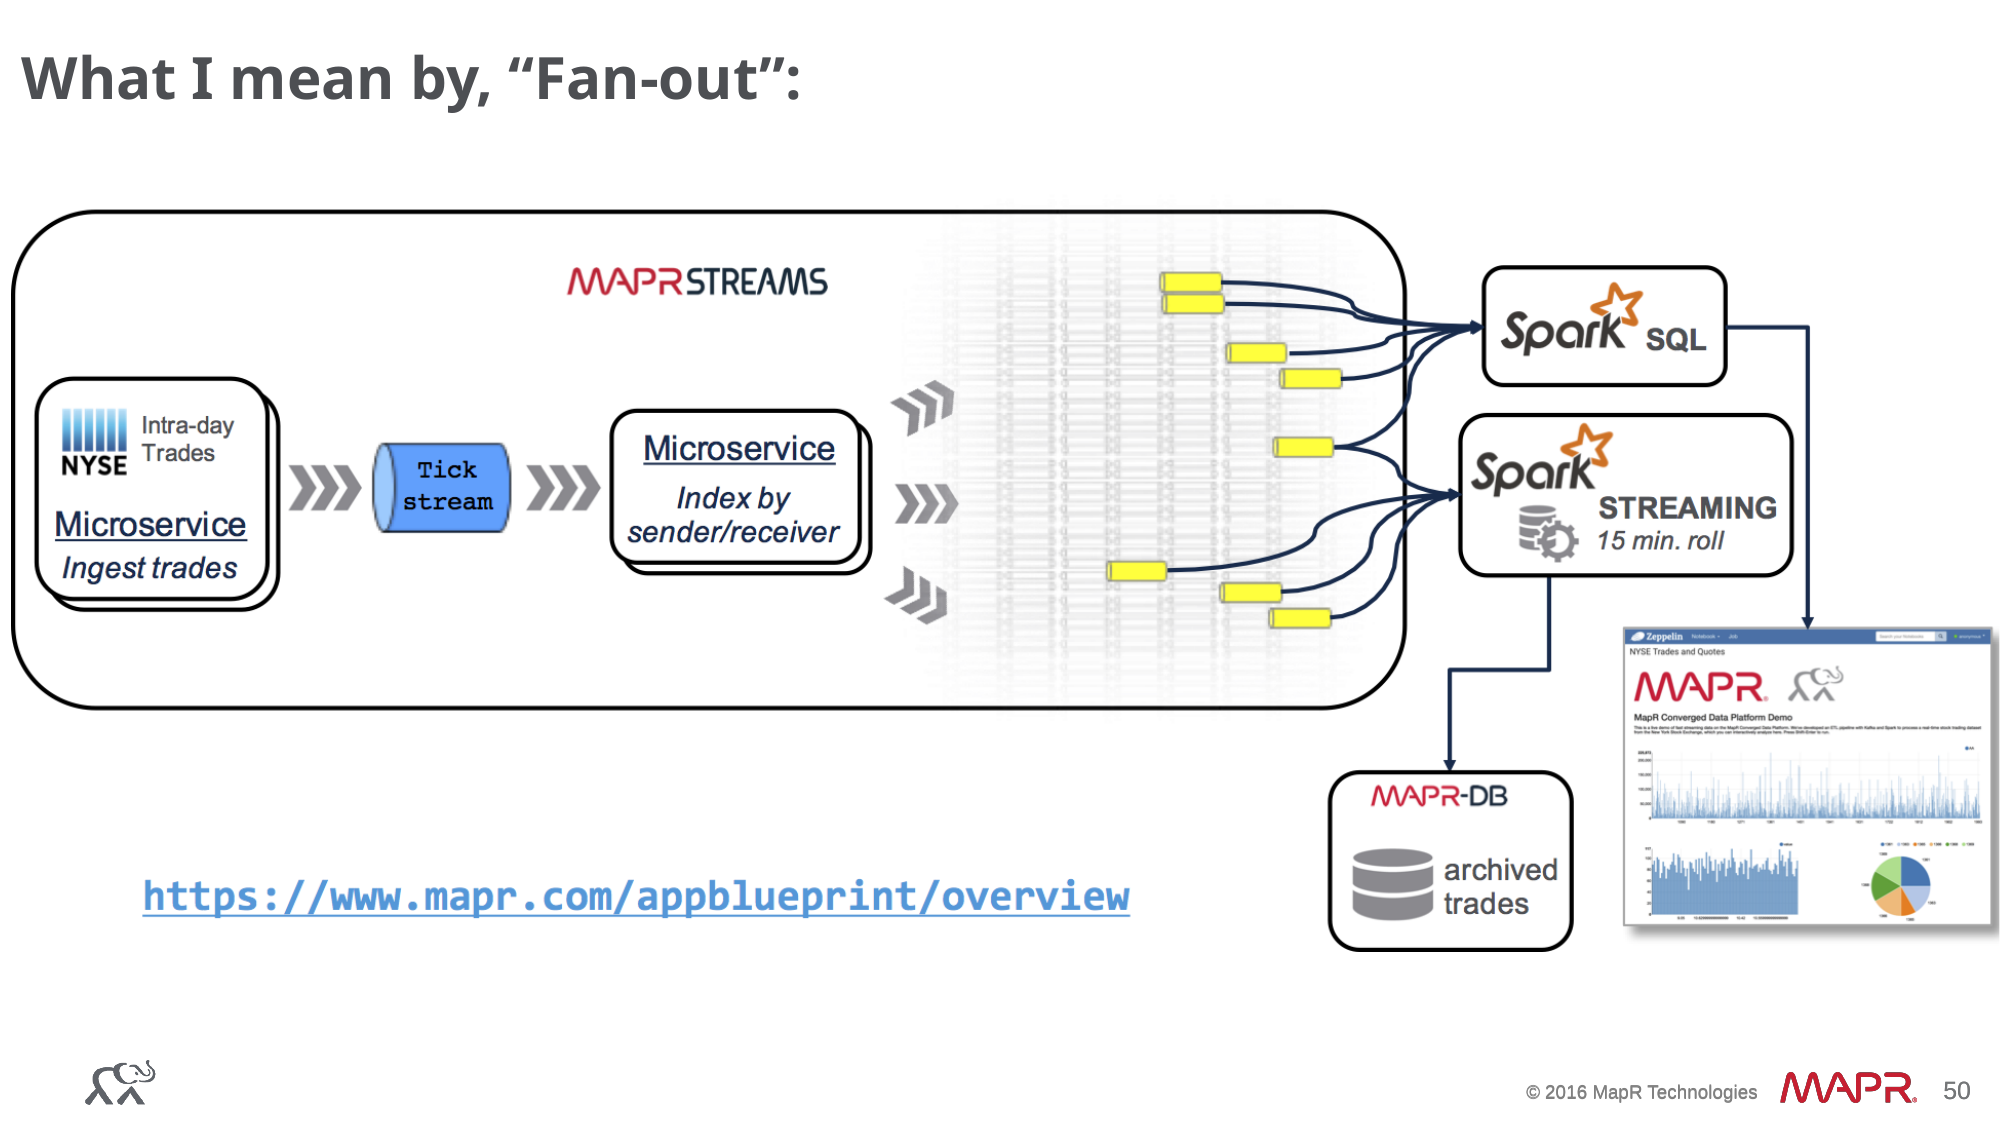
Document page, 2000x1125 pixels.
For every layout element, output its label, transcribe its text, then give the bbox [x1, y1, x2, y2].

text_box What I mean by, “Fan-out”: [7, 34, 817, 119]
picture [11, 187, 2000, 952]
picture [75, 1038, 167, 1125]
